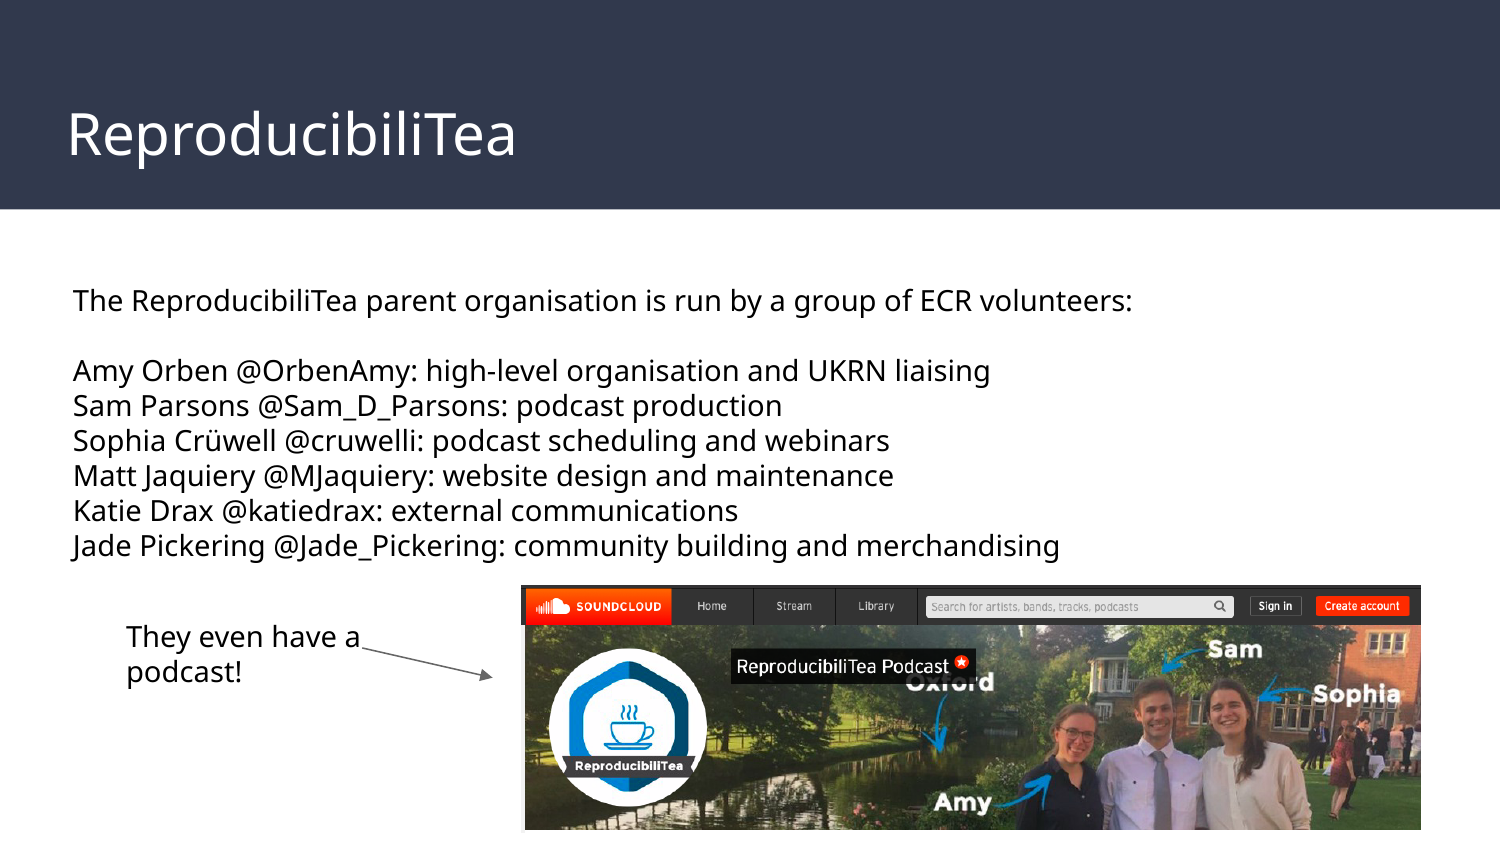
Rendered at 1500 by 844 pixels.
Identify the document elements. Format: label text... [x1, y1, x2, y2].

title ReproducibiliTea [51, 82, 1449, 185]
text_box They even have a podcast! [111, 603, 395, 778]
picture [521, 585, 1421, 834]
text_box The ReproducibiliTea parent organisation is run by a group of ECR volunteers: Amy Orben @OrbenAmy: high-level organisation and UKRN liaising Sam Parsons @Sam_D_Parsons: podcast production Sophia Crüwell @cruwelli: podcast scheduling and webinars Matt Jaquiery @MJaquiery: website design and maintenance Katie Drax @katiedrax: external communications Jade Pickering @Jade_Pickering: community building and merchandising [57, 267, 1421, 566]
